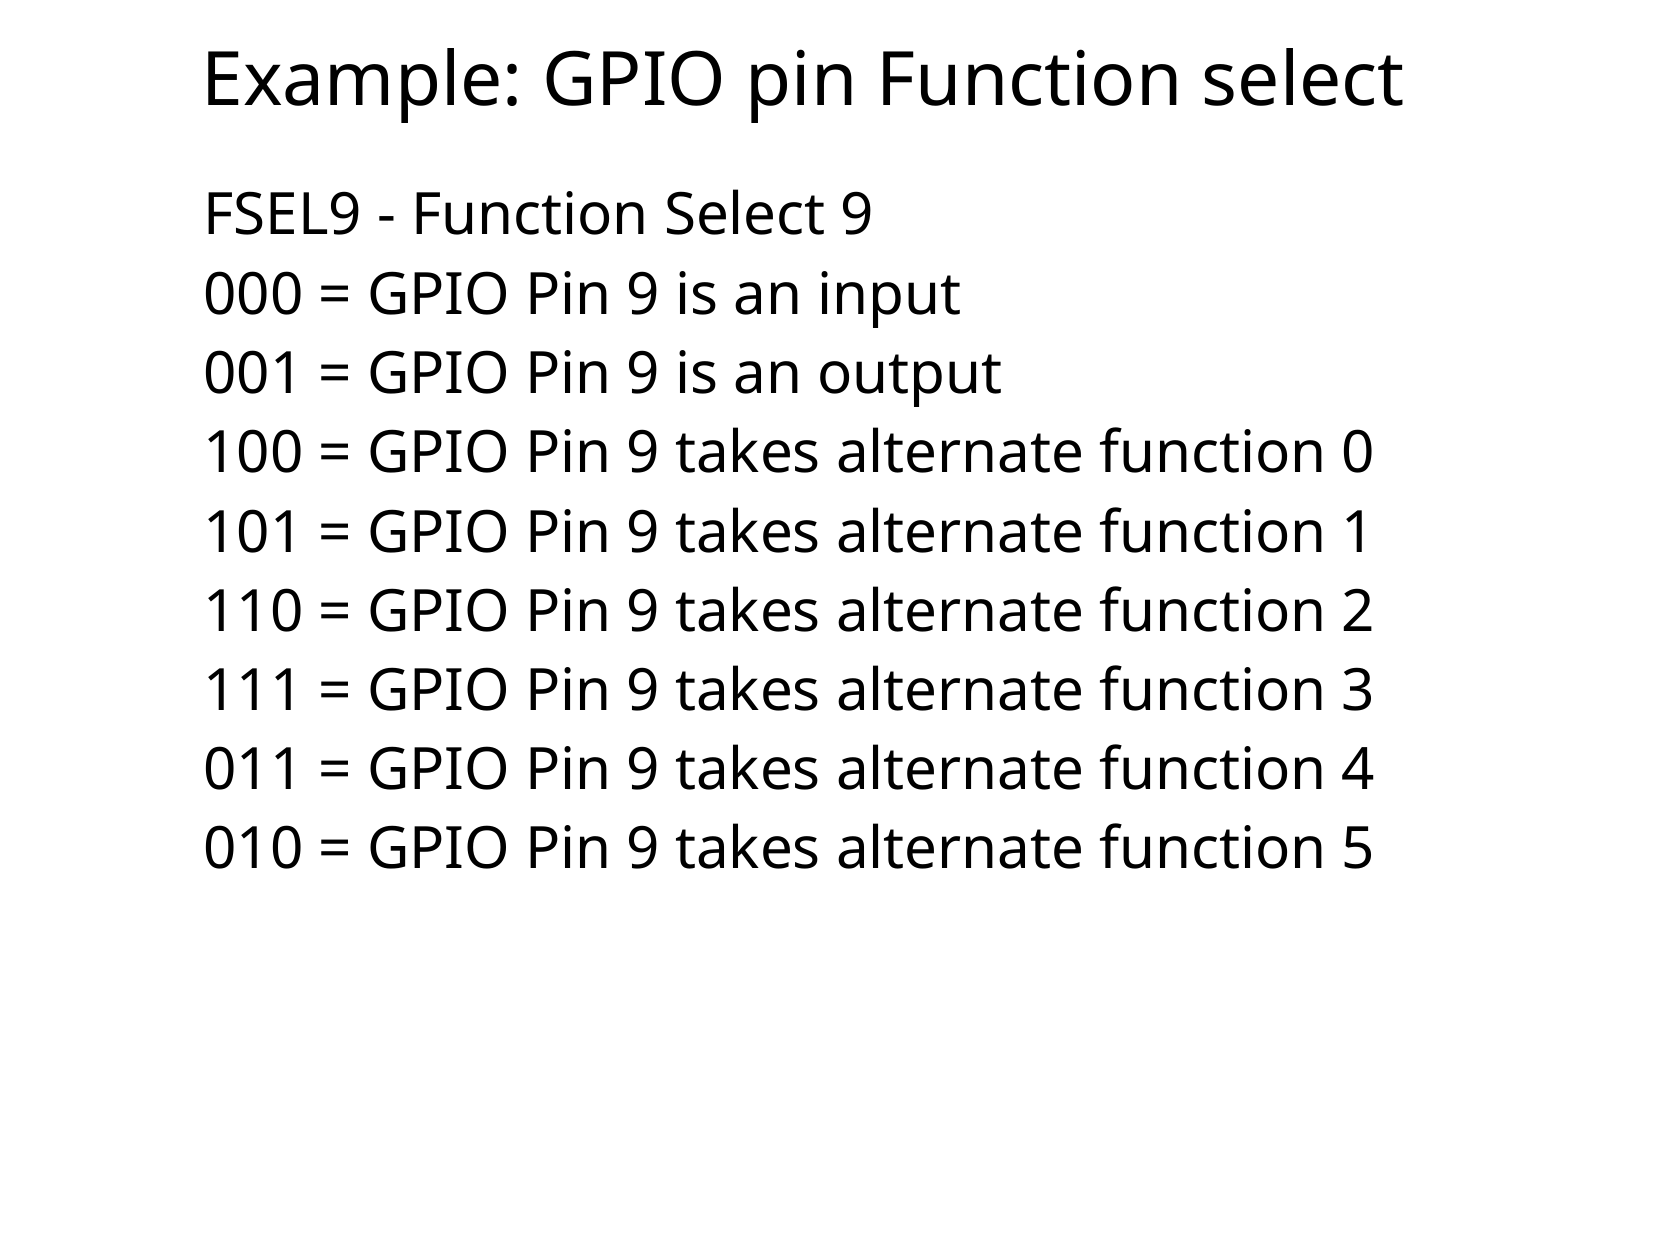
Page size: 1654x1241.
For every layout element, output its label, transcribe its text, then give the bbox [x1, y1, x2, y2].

text_box FSEL9 - Function Select 9 000 = GPIO Pin 9 is an input 001 = GPIO Pin 9 is an output 100 = GPIO Pin 9 takes alternate function 0 101 = GPIO Pin 9 takes alternate function 1 110 = GPIO Pin 9 takes alternate function 2 111 = GPIO Pin 9 takes alternate function 3 011 = GPIO Pin 9 takes alternate function 4 010 = GPIO Pin 9 takes alternate function 5 [188, 165, 1477, 1005]
title Example: GPIO pin Function select [59, 35, 1548, 118]
